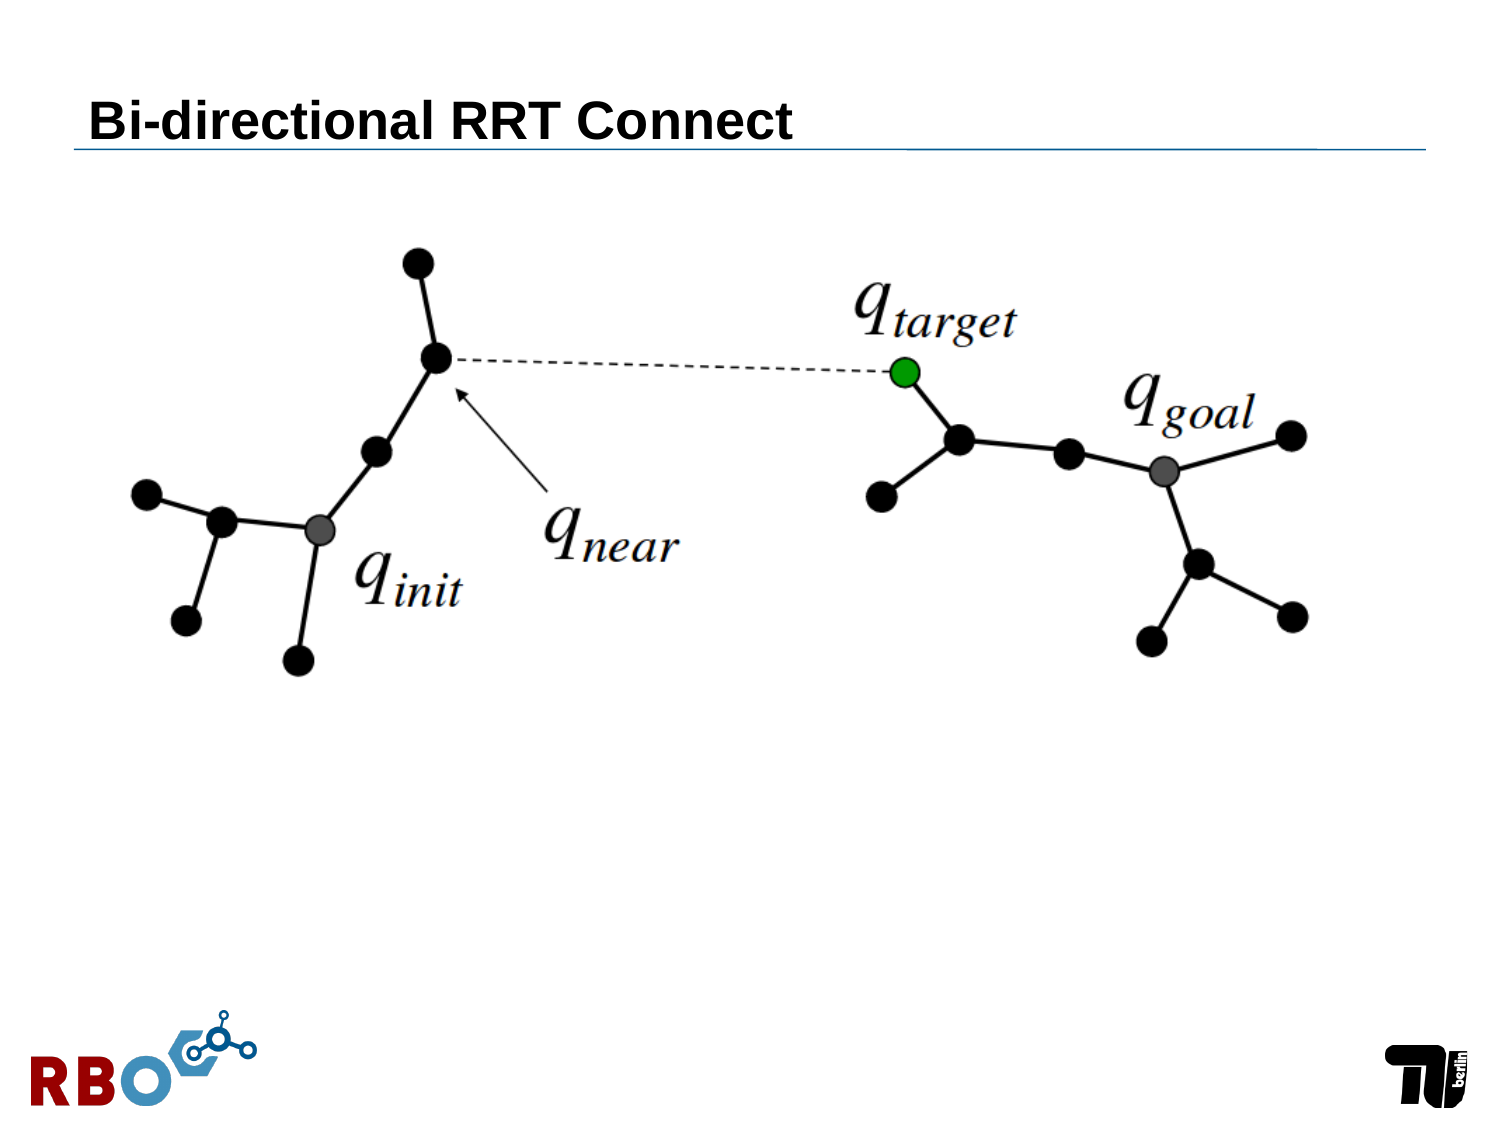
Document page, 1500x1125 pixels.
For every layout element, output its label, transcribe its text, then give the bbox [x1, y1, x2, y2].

title Bi-directional RRT Connect [73, 70, 1424, 173]
picture [1377, 1045, 1468, 1108]
picture [24, 197, 1475, 774]
picture [31, 1010, 257, 1106]
